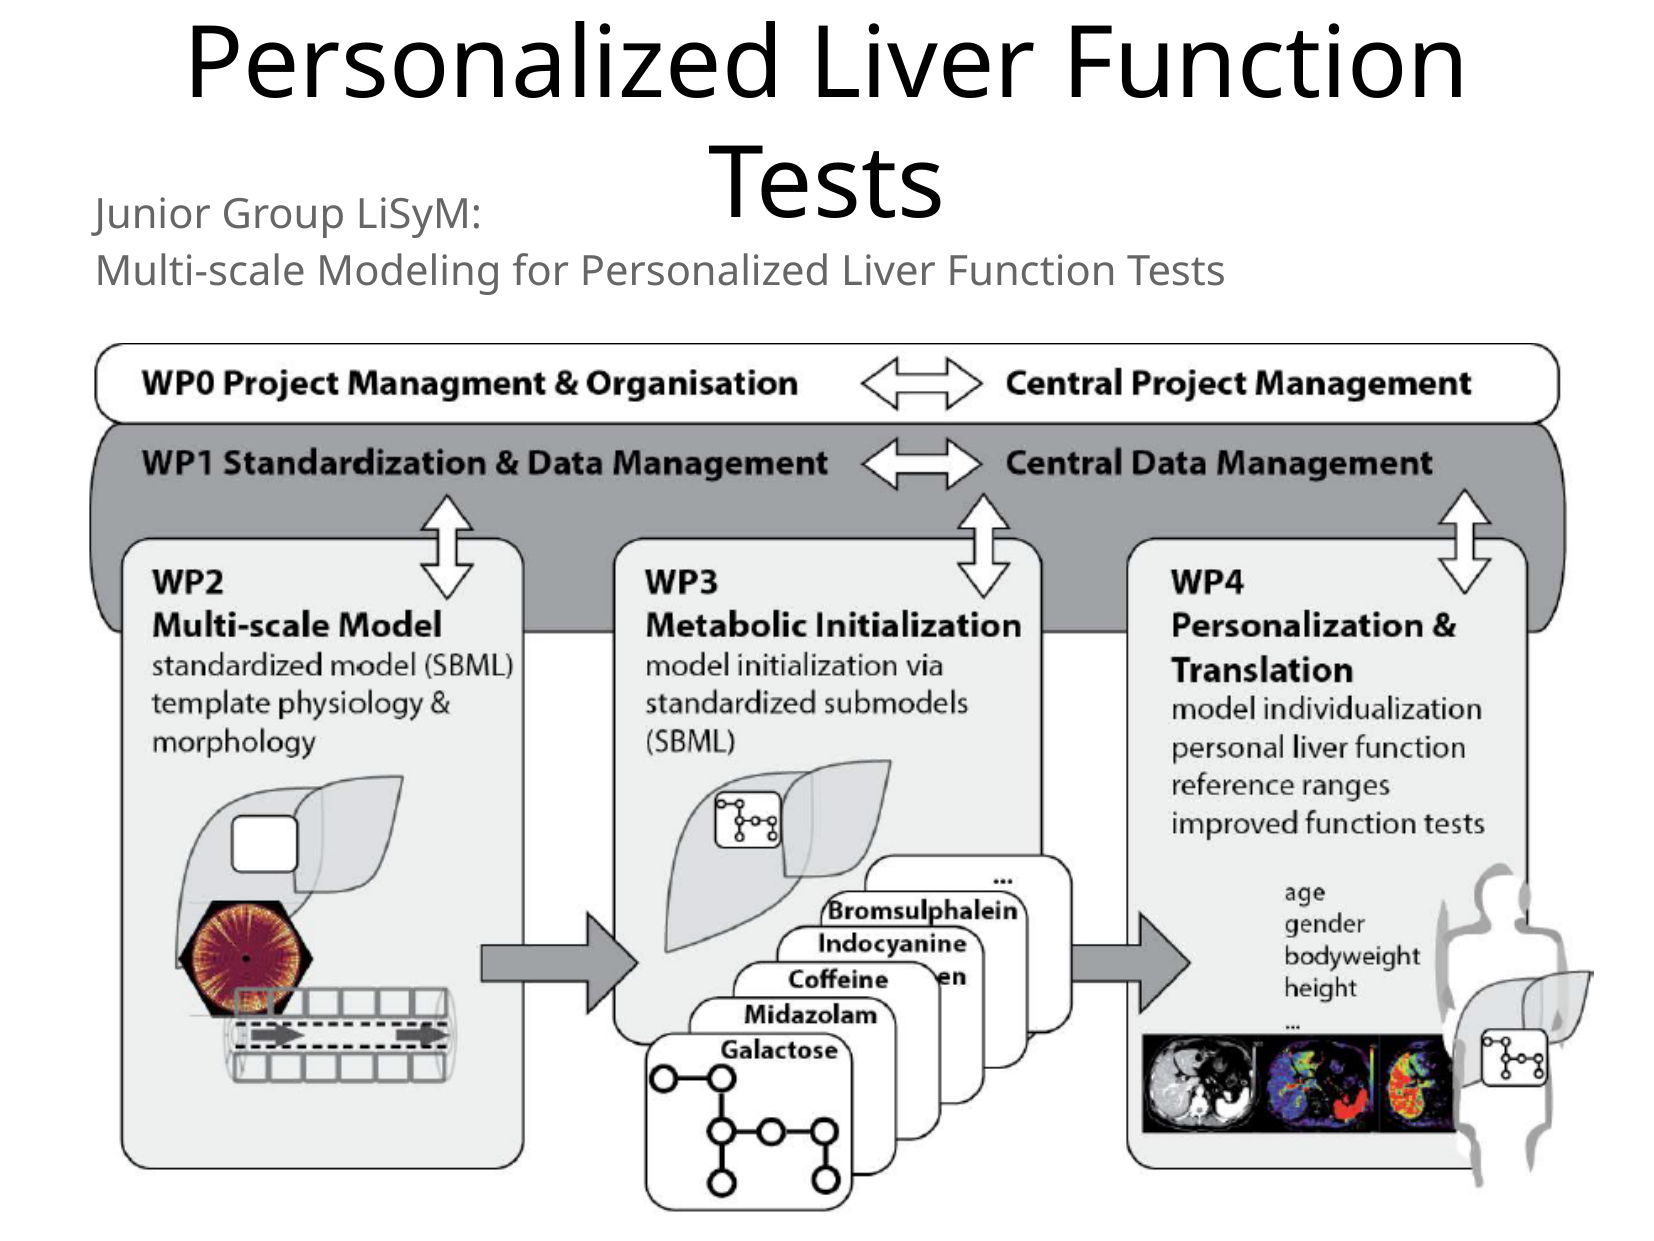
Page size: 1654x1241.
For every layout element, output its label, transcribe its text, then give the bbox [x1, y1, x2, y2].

text_box Personalized Liver Function Tests [82, 13, 1571, 221]
picture [83, 343, 1594, 1241]
text_box Junior Group LiSyM: Multi-scale Modeling for Personalized Liver Function Tests [79, 176, 1498, 302]
